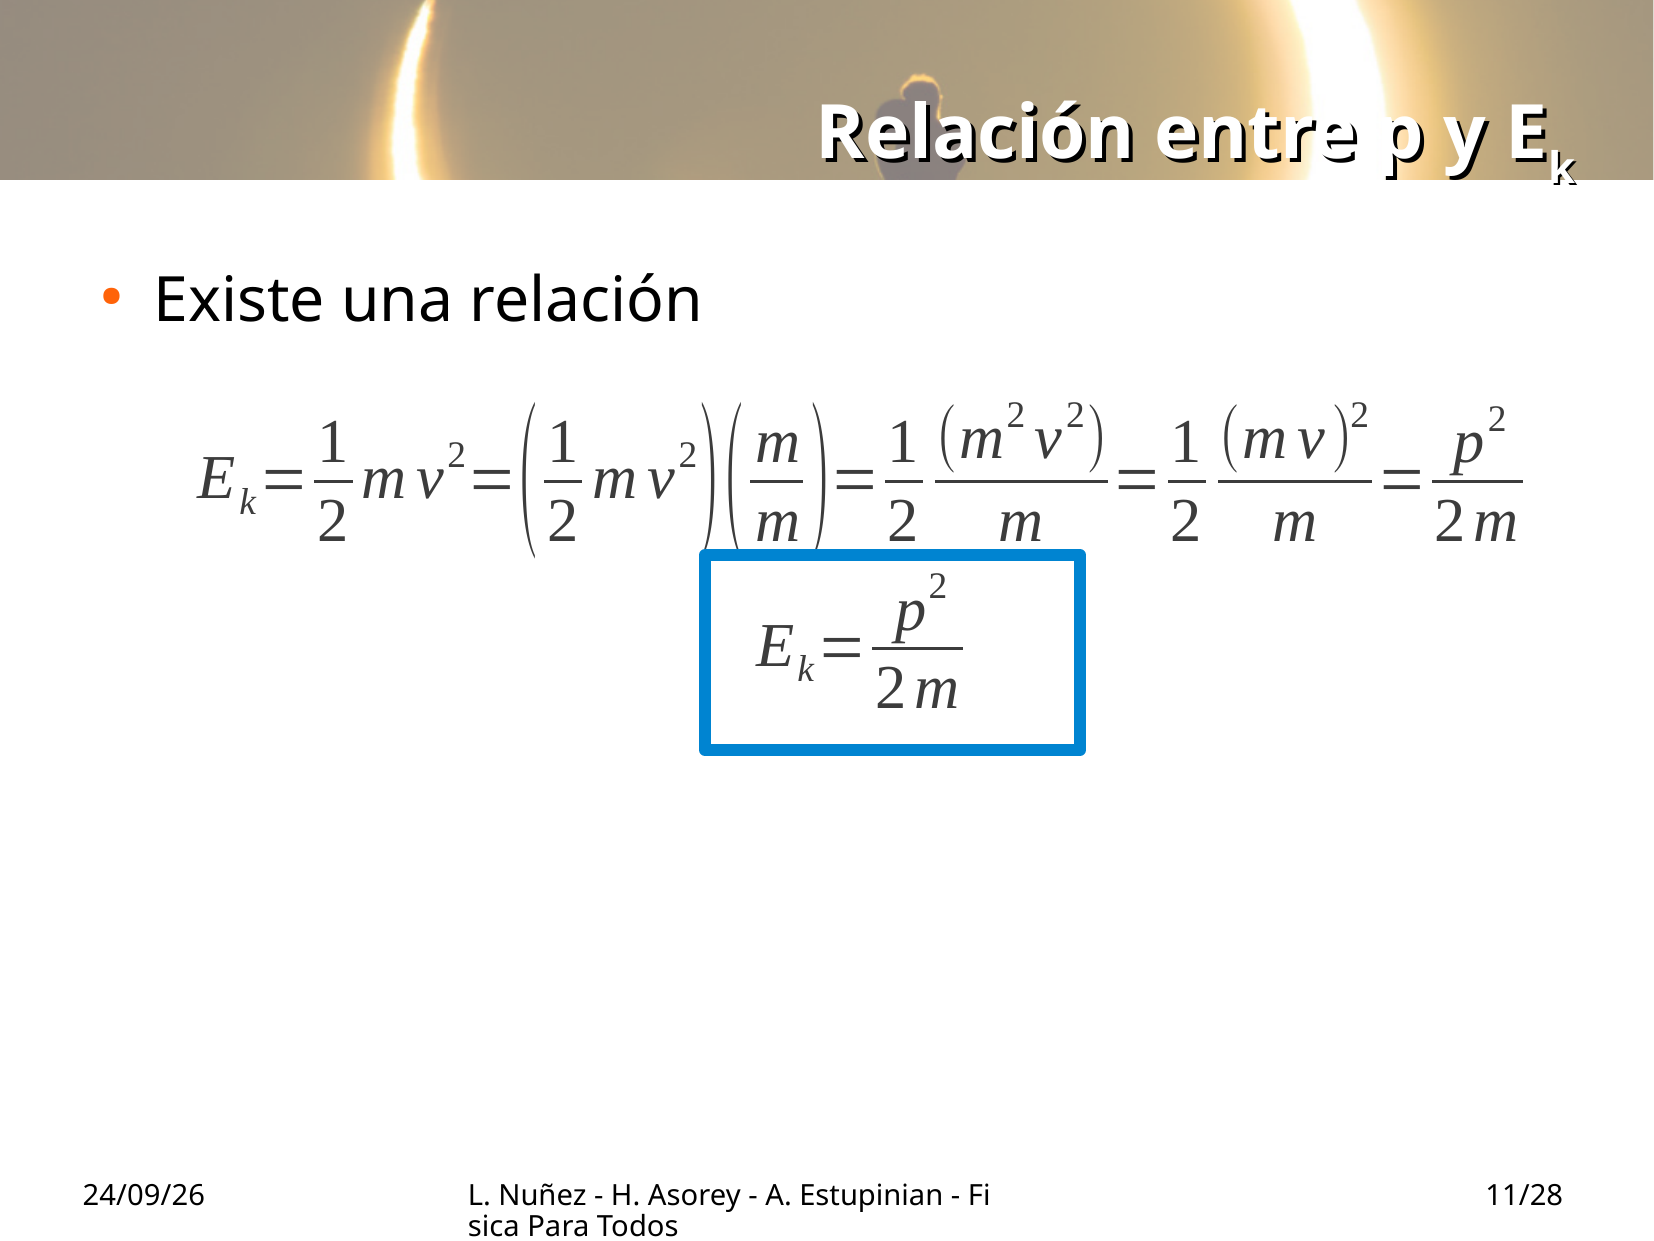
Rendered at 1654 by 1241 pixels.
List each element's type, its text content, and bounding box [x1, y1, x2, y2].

chart [187, 394, 1532, 723]
chart [711, 561, 1074, 723]
list Existe una relación [82, 255, 1571, 1156]
picture [0, 0, 1654, 180]
title Relación entre p y Ek [86, 49, 1576, 226]
